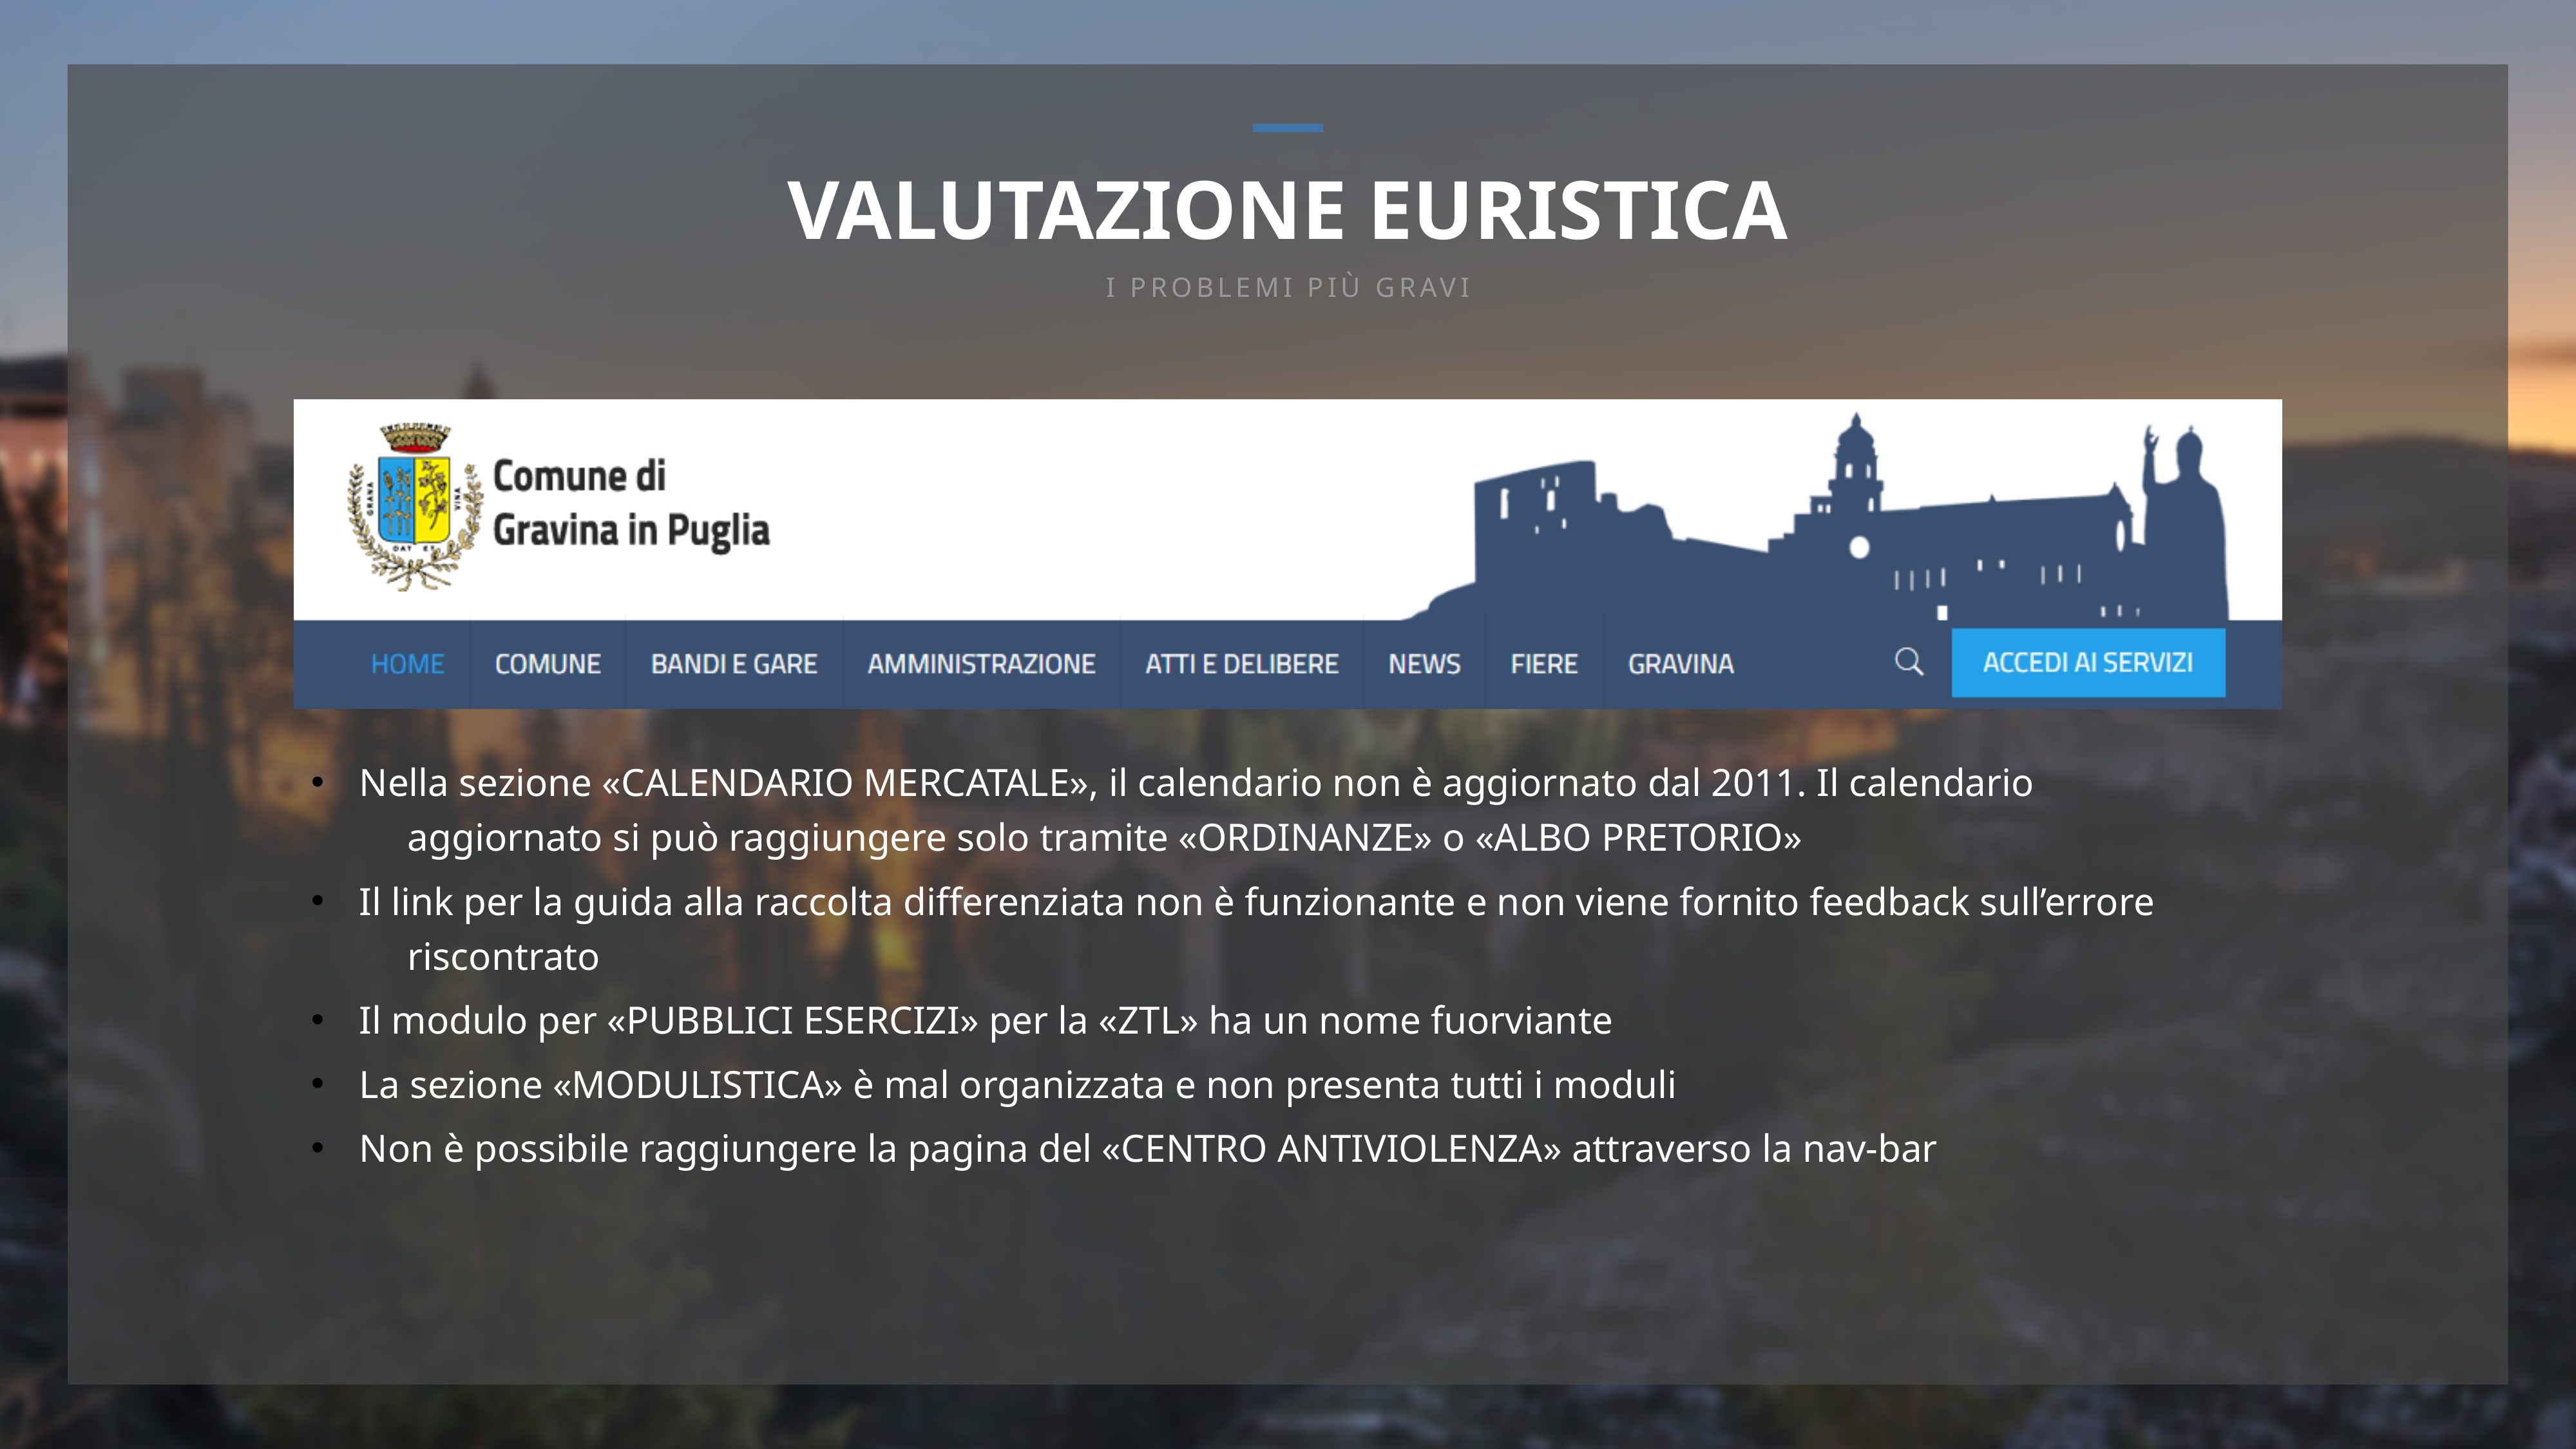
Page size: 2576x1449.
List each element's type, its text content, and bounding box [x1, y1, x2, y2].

text_box [68, 64, 2508, 1385]
text_box VALUTAZIONE EURISTICA [743, 153, 1832, 261]
picture [0, 0, 2576, 1449]
text_box Nella sezione «CALENDARIO MERCATALE», il calendario non è aggiornato dal 2011. Il calendario aggiornato si può raggiungere solo tramite «ORDINANZE» o «ALBO PRETORIO» Il link per la guida alla raccolta differenziata non è funzionante e non viene fornito feedback sull’errore riscontrato Il modulo per «PUBBLICI ESERCIZI» per la «ZTL» ha un nome fuorviante La sezione «MODULISTICA» è mal organizzata e non presenta tutti i moduli Non è possibile raggiungere la pagina del «CENTRO ANTIVIOLENZA» attraverso la nav-bar [288, 737, 2250, 1181]
text_box I PROBLEMI PIÙ GRAVI [1089, 265, 1487, 308]
